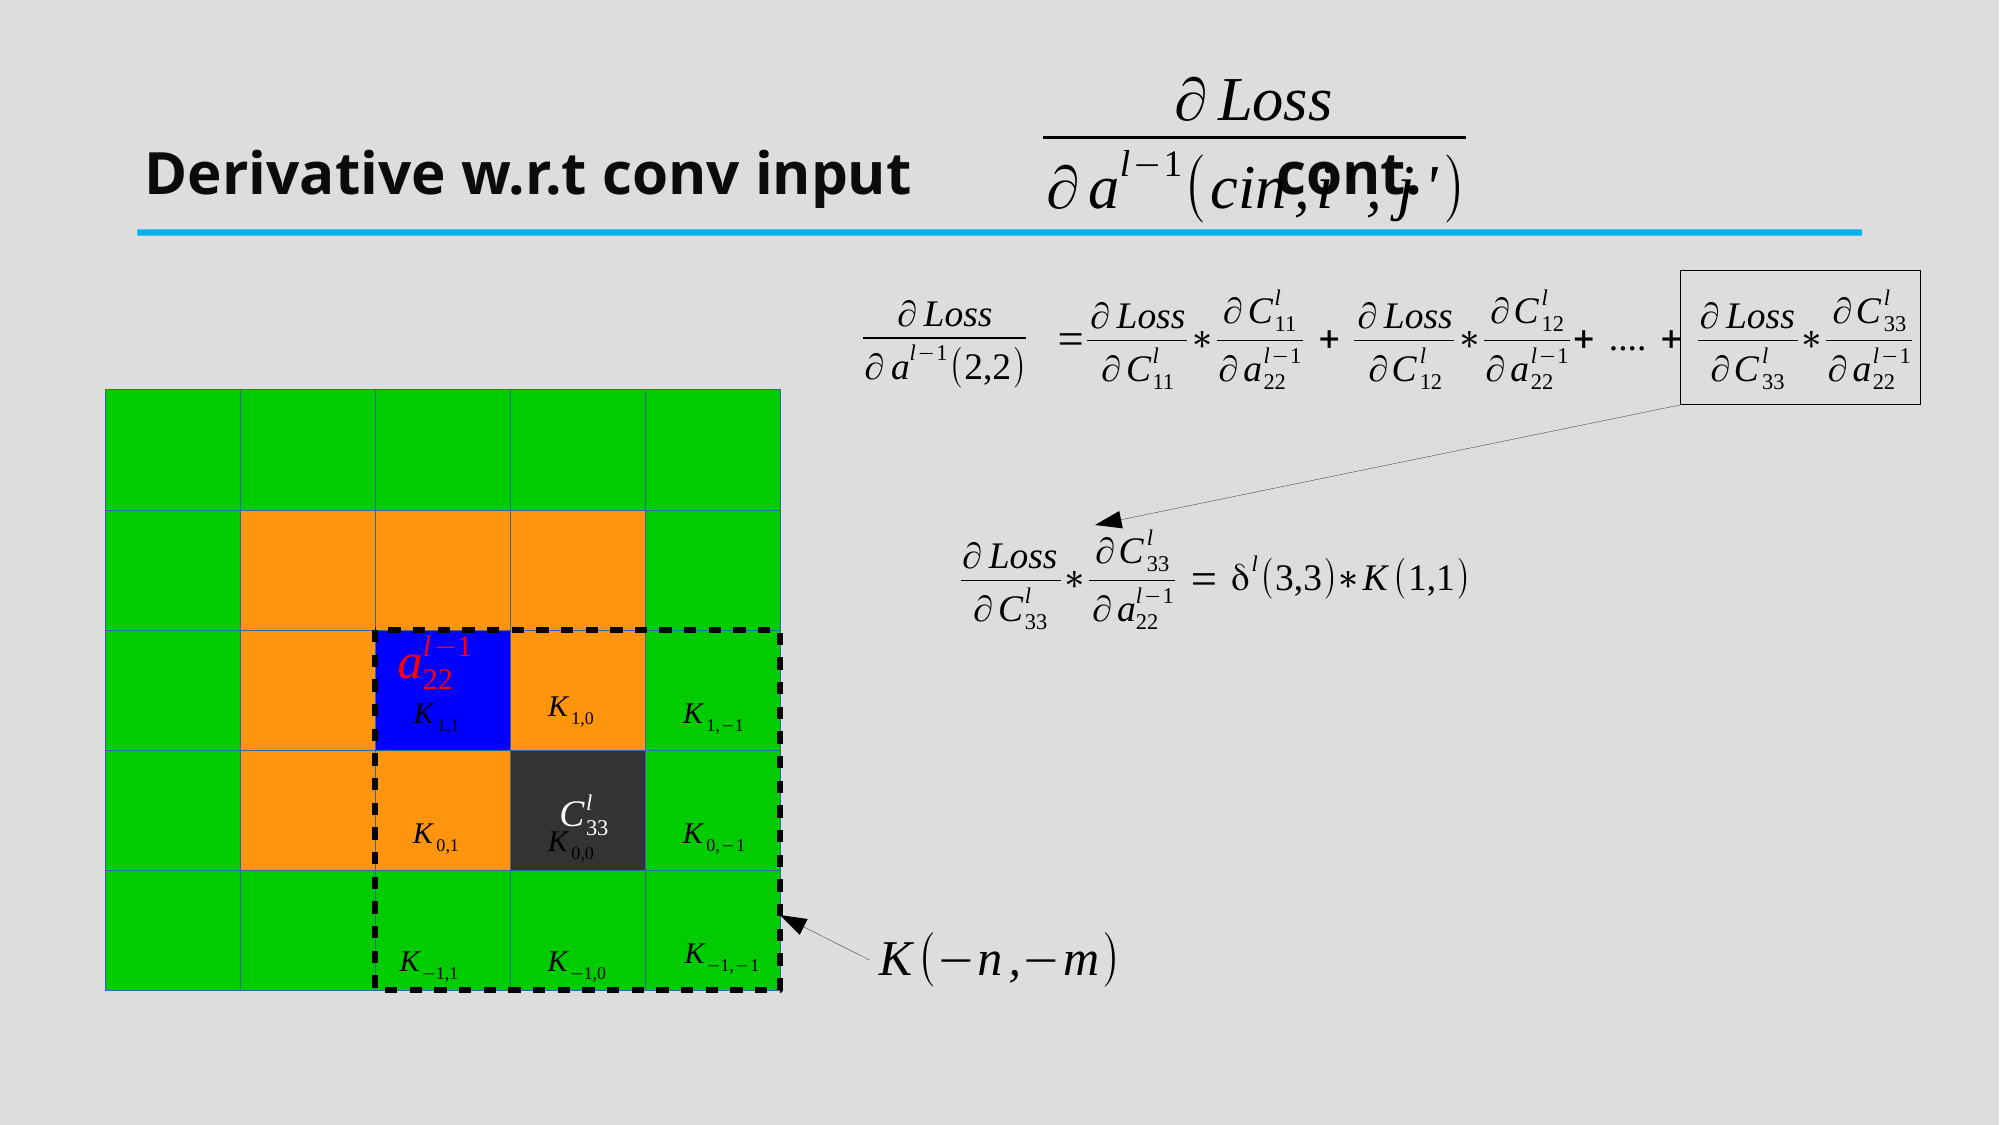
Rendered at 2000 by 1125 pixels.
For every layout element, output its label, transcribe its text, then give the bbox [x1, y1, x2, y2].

chart [540, 945, 614, 983]
chart [540, 790, 616, 863]
chart [855, 293, 1034, 390]
title Derivative w.r.t conv input cont. [137, 108, 1863, 233]
text_box [105, 389, 781, 991]
chart [540, 690, 601, 728]
chart [405, 817, 466, 856]
chart [1033, 64, 1475, 226]
chart [391, 945, 466, 983]
chart [869, 930, 1126, 991]
chart [945, 525, 1476, 635]
chart [675, 817, 751, 856]
chart [675, 697, 751, 736]
chart [1044, 285, 1680, 395]
chart [1681, 285, 1920, 395]
chart [676, 937, 766, 976]
chart [390, 630, 479, 736]
